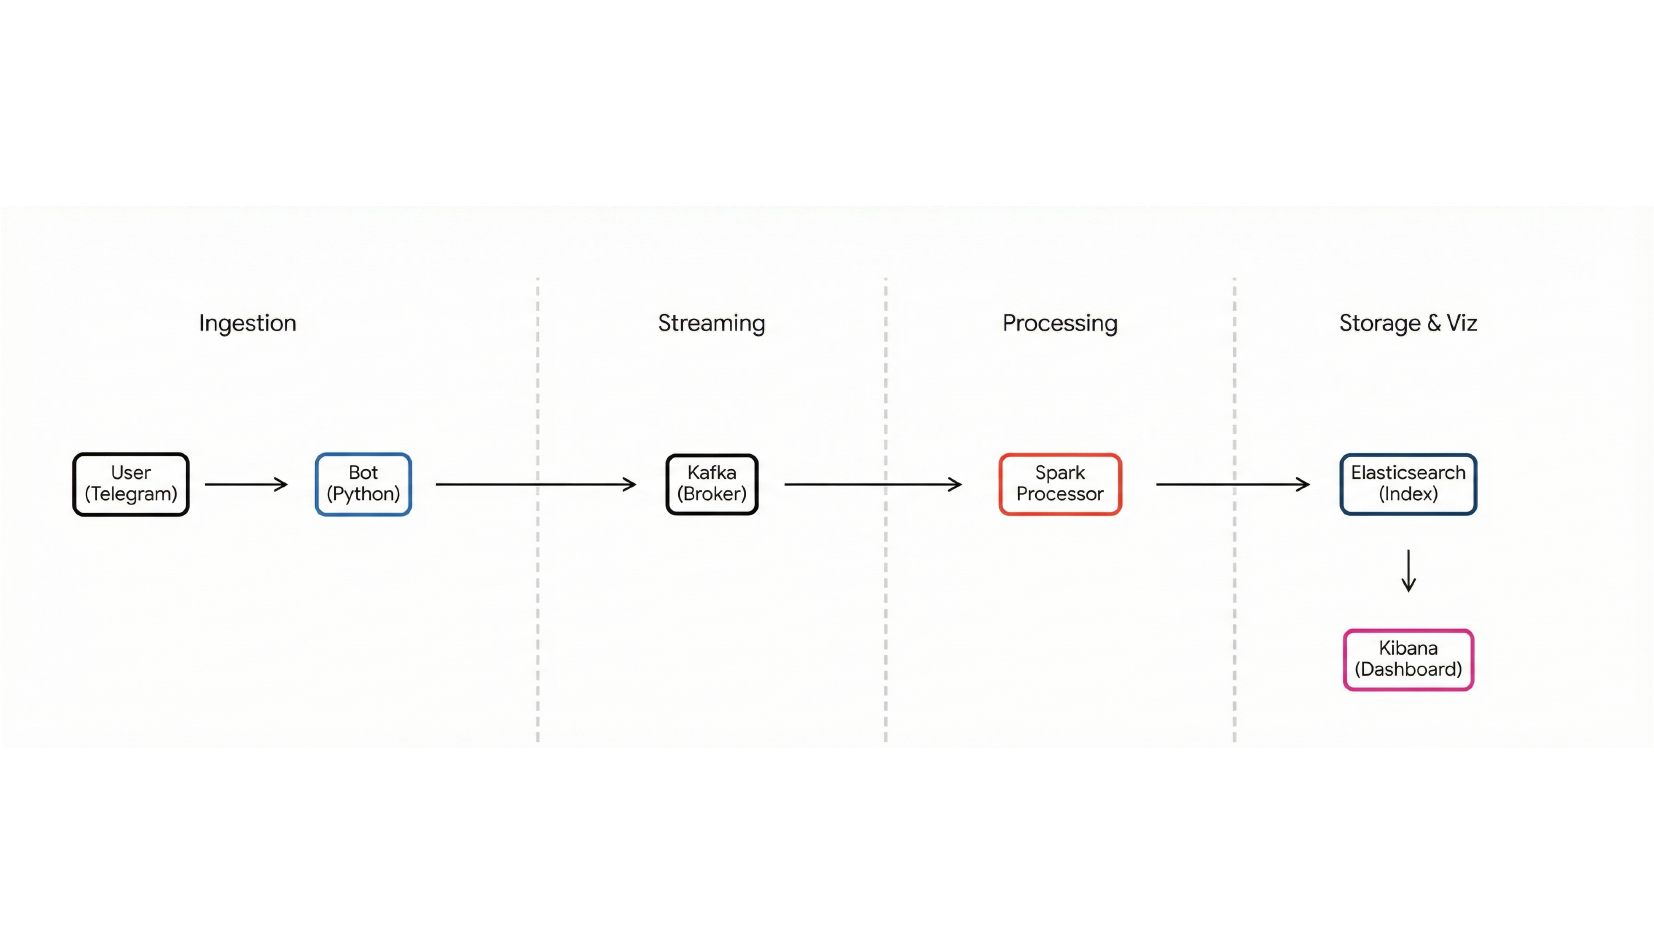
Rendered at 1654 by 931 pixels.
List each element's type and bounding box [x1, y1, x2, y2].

picture [1, 206, 1654, 749]
